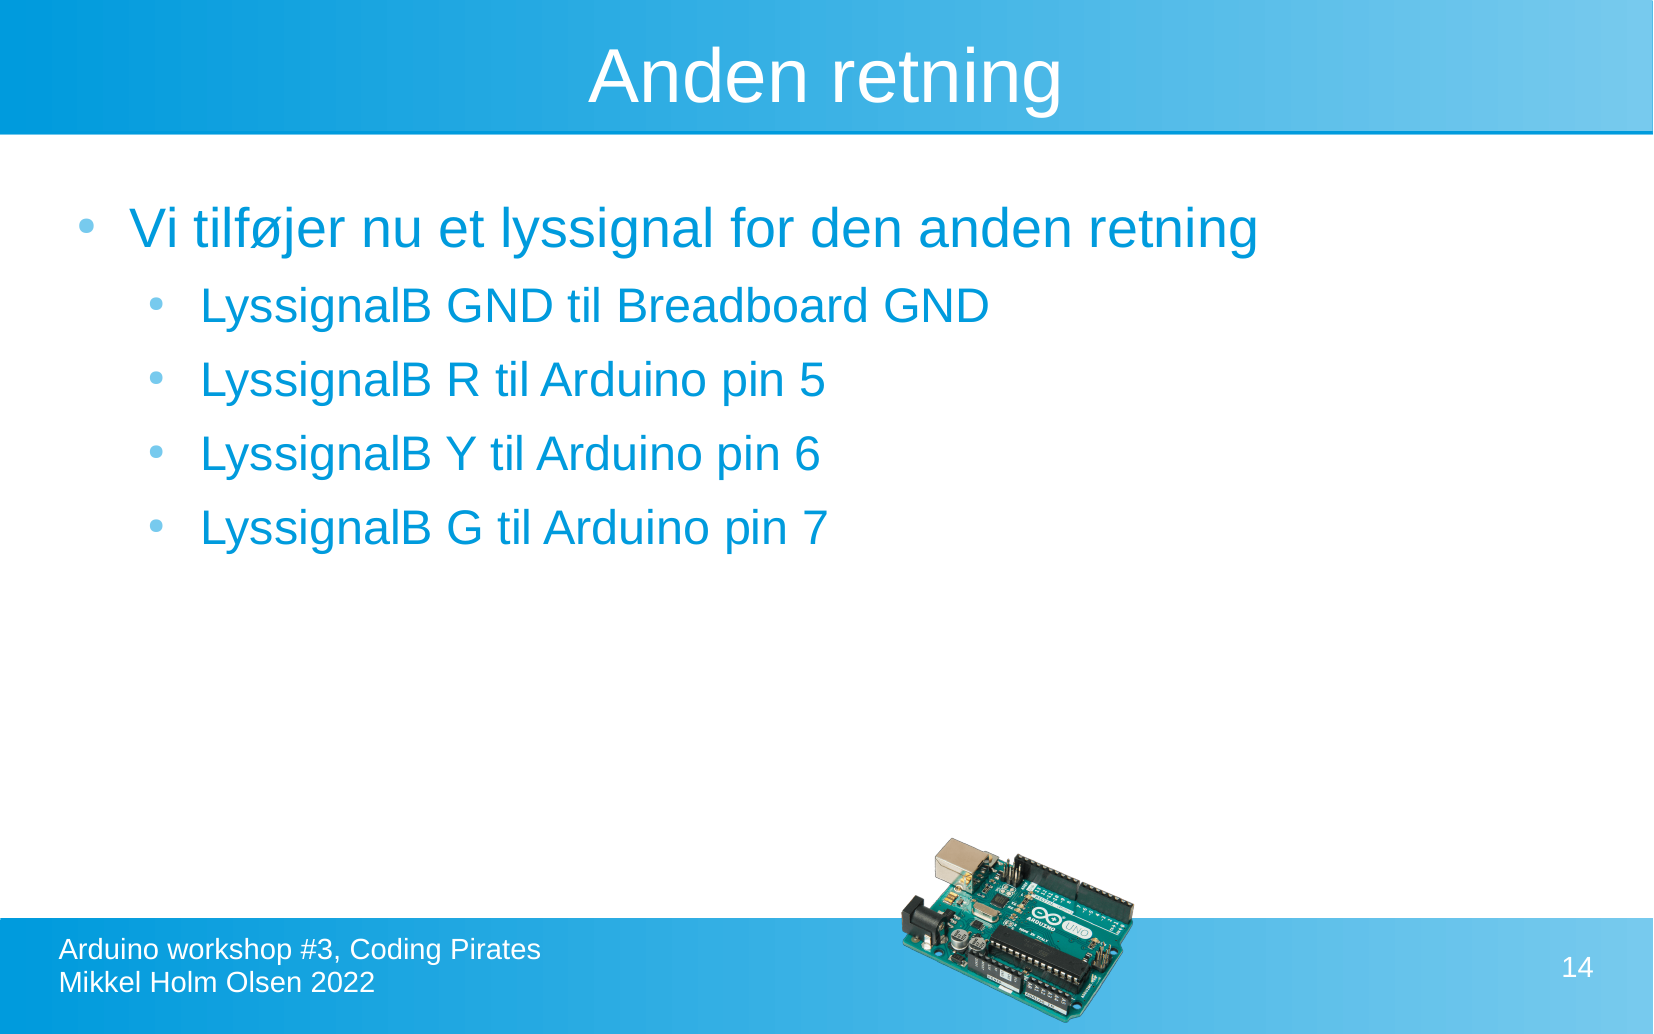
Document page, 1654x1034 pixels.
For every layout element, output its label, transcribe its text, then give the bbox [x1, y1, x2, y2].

picture [900, 854, 1138, 1024]
title Anden retning [58, 32, 1594, 120]
list Vi tilføjer nu et lyssignal for den anden retning LyssignalB GND til Breadboard GND LyssignalB R til Arduino pin 5 LyssignalB Y til Arduino pin 6 LyssignalB G til Arduino pin 7 [58, 196, 1594, 854]
